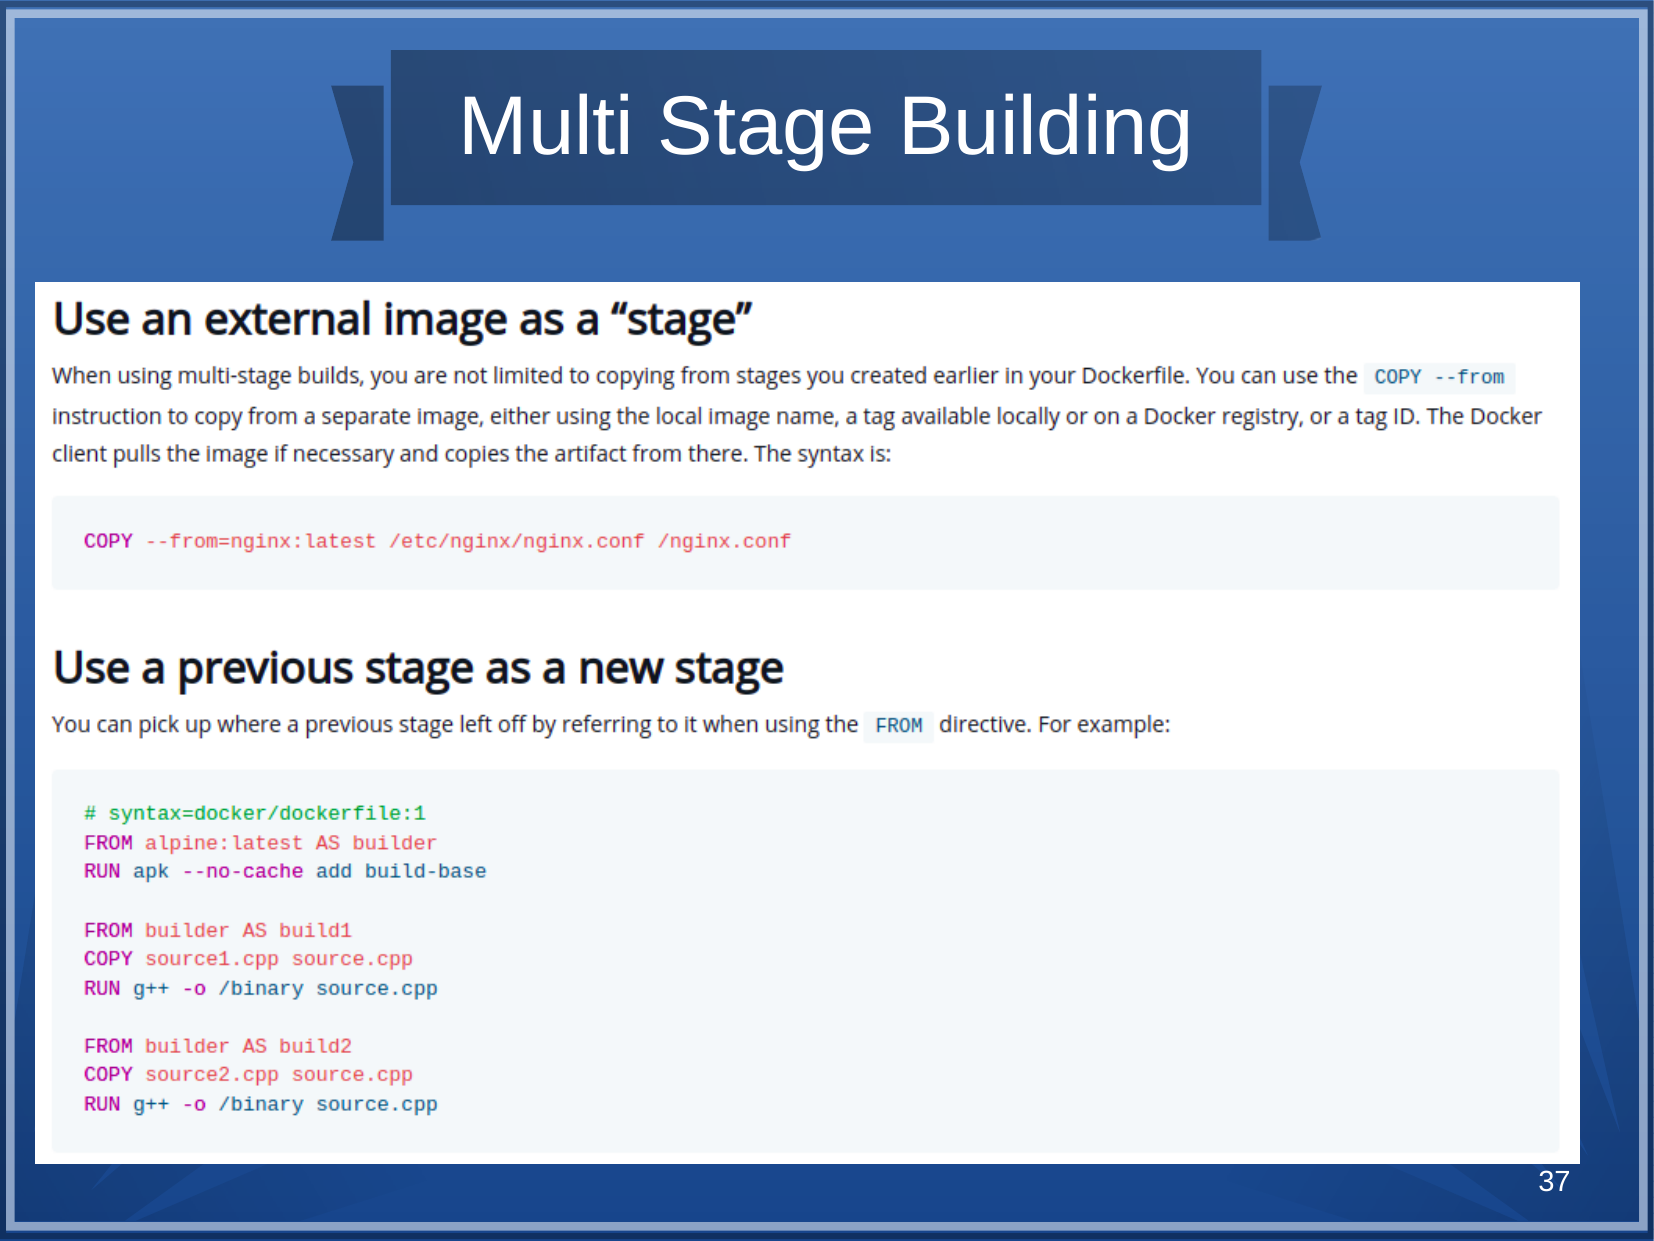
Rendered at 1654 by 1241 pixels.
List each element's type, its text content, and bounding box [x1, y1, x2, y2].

title Multi Stage Building [389, 47, 1264, 205]
picture [35, 282, 1580, 1164]
